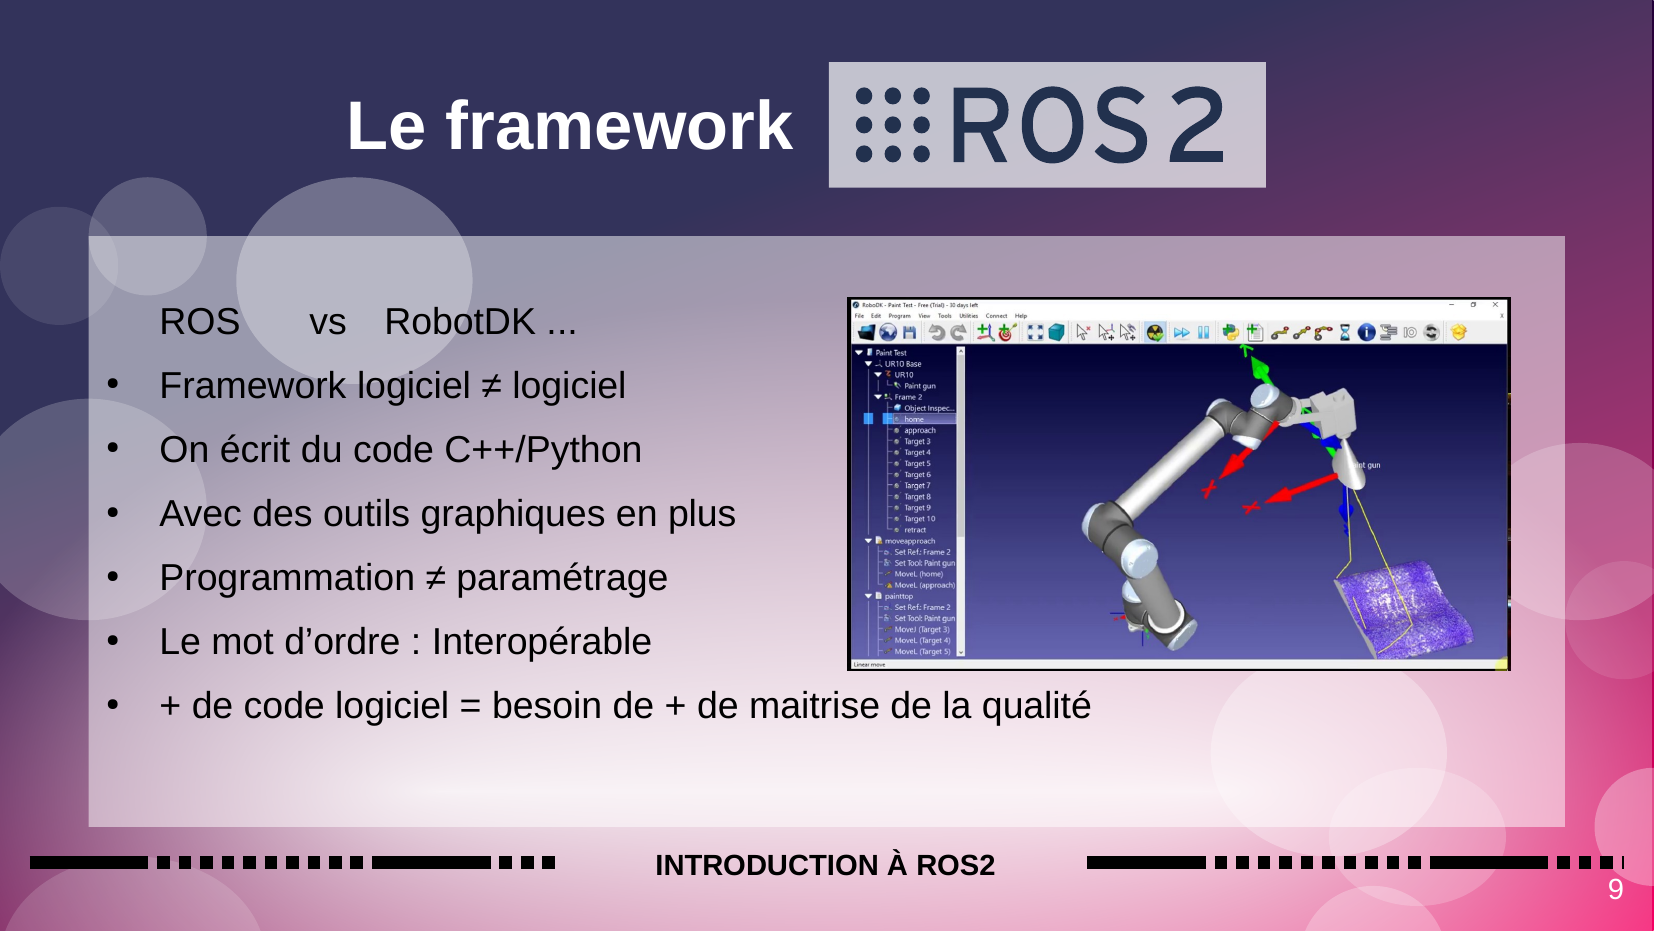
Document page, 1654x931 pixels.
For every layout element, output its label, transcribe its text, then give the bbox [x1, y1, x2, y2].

picture [828, 62, 1266, 188]
picture [847, 297, 1511, 671]
list ROS vs RobotDK ... Framework logiciel ≠ logiciel On écrit du code C++/Python Avec des outils graphiques en plus Programmation ≠ paramétrage Le mot d’ordre : Interopérable + de code logiciel = besoin de + de maitrise de la qualité [88, 236, 1565, 827]
title Le framework [88, 44, 1565, 207]
